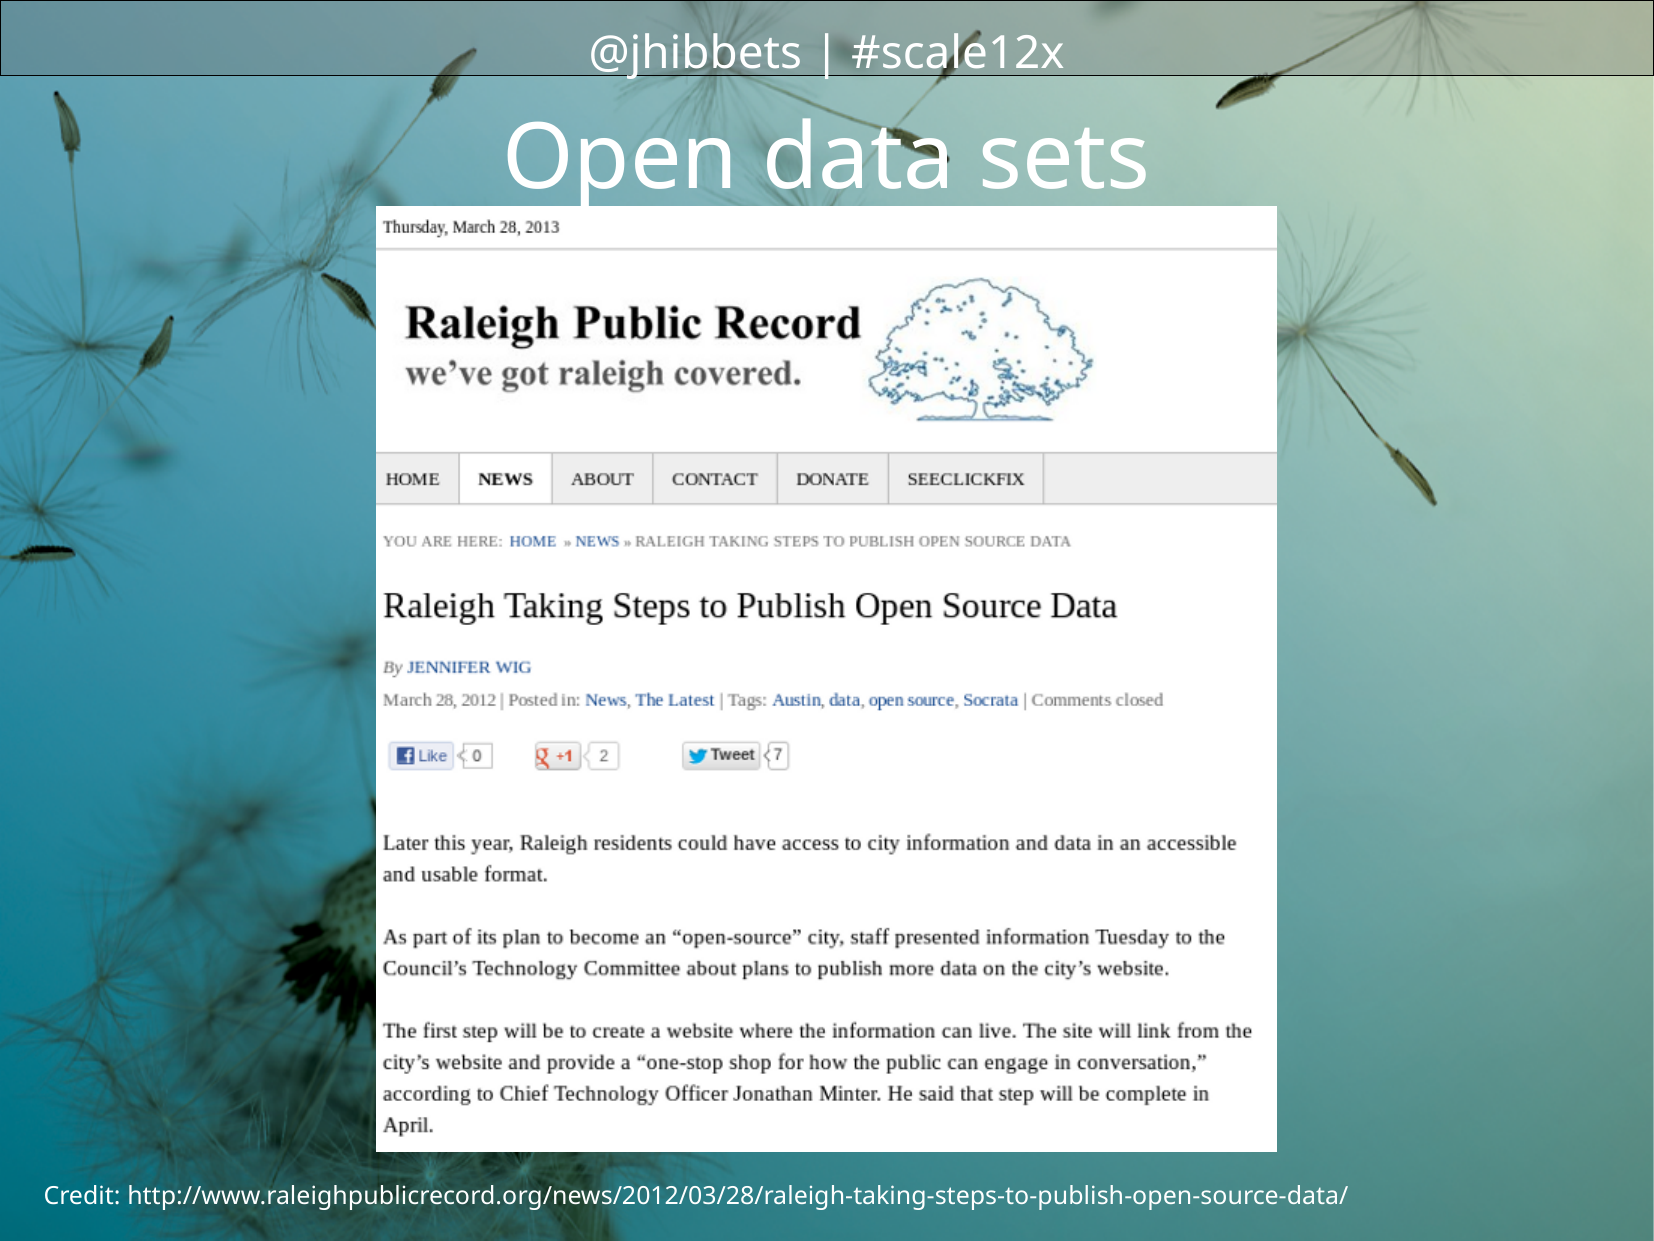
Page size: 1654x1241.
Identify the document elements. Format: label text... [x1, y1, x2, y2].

title Open data sets [82, 49, 1571, 257]
text_box Credit: http://www.raleighpublicrecord.org/news/2012/03/28/raleigh-taking-steps-to-publish-open-source-data/ [28, 1170, 1384, 1213]
picture [0, 76, 1654, 1241]
